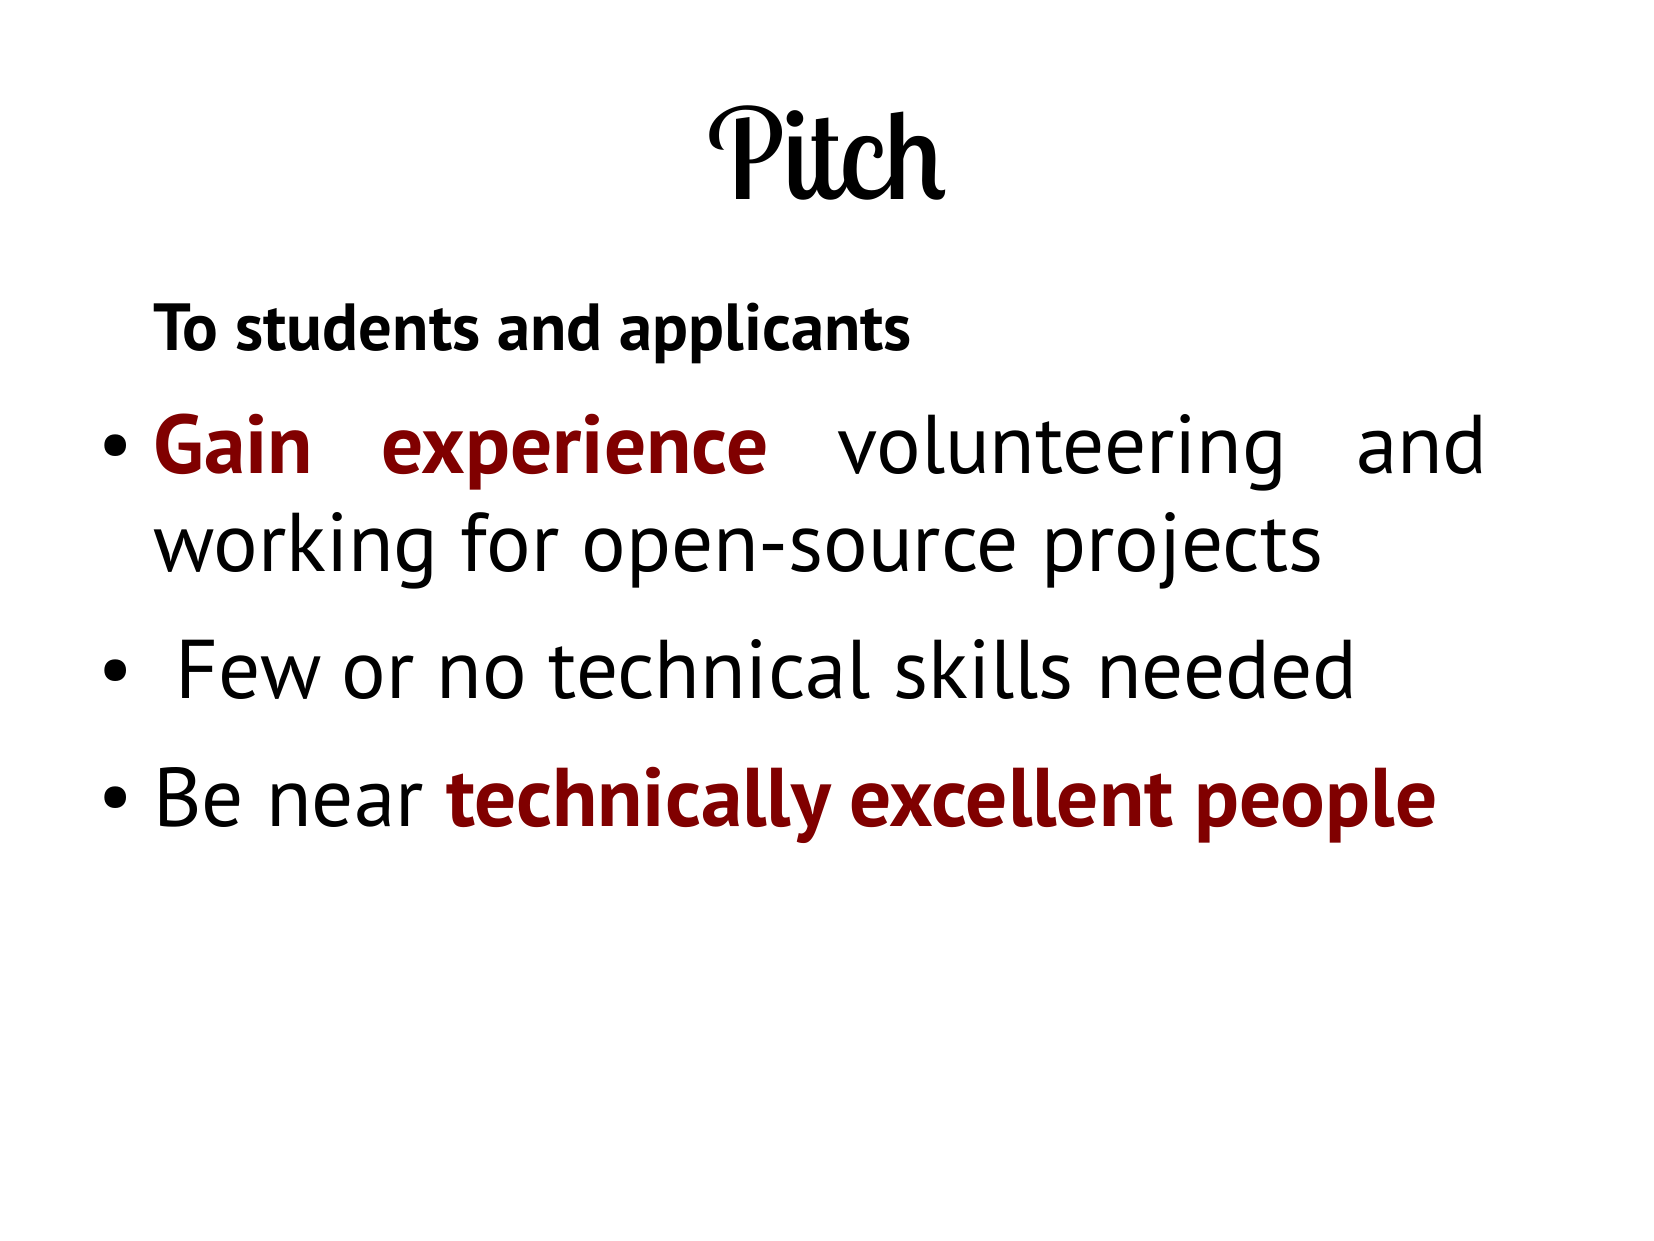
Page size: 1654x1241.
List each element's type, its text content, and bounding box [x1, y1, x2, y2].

list To students and applicants Gain experience volunteering and working for open-source projects Few or no technical skills needed Be near technically excellent people [82, 290, 1489, 1010]
title Pitch [82, 49, 1571, 257]
